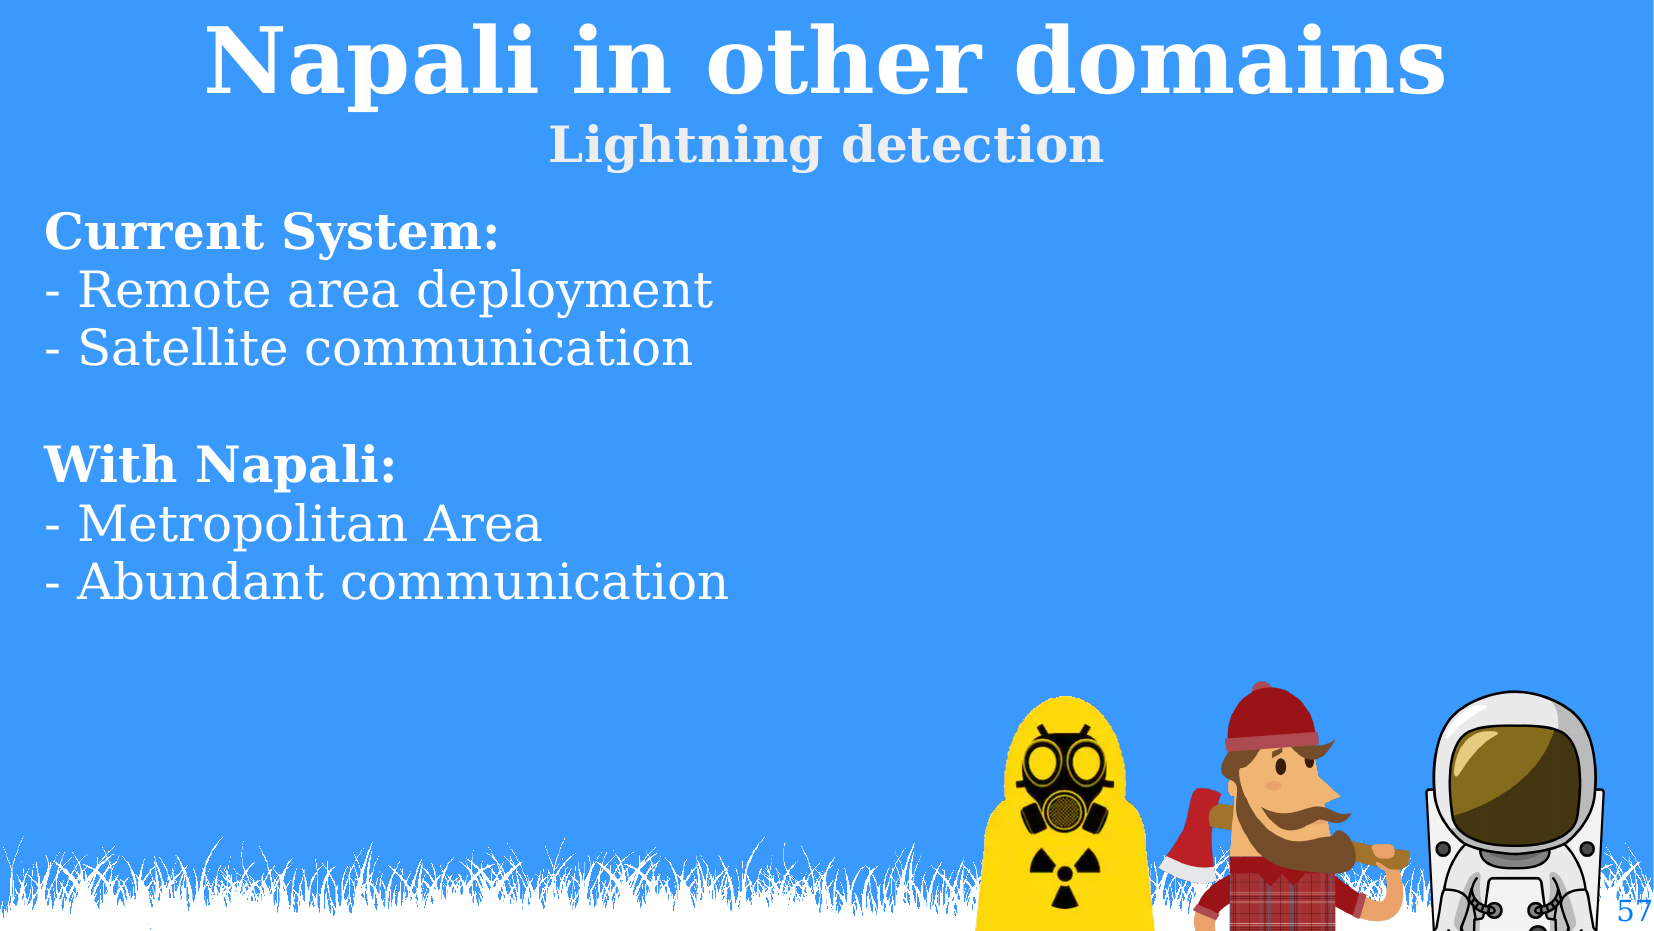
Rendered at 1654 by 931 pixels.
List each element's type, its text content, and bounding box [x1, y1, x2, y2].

title Napali in other domains Lightning detection [82, 7, 1571, 175]
picture [0, 0, 1654, 931]
text_box Current System: - Remote area deployment - Satellite communication With Napali: - Metropolitan Area - Abundant communication [30, 195, 1331, 677]
